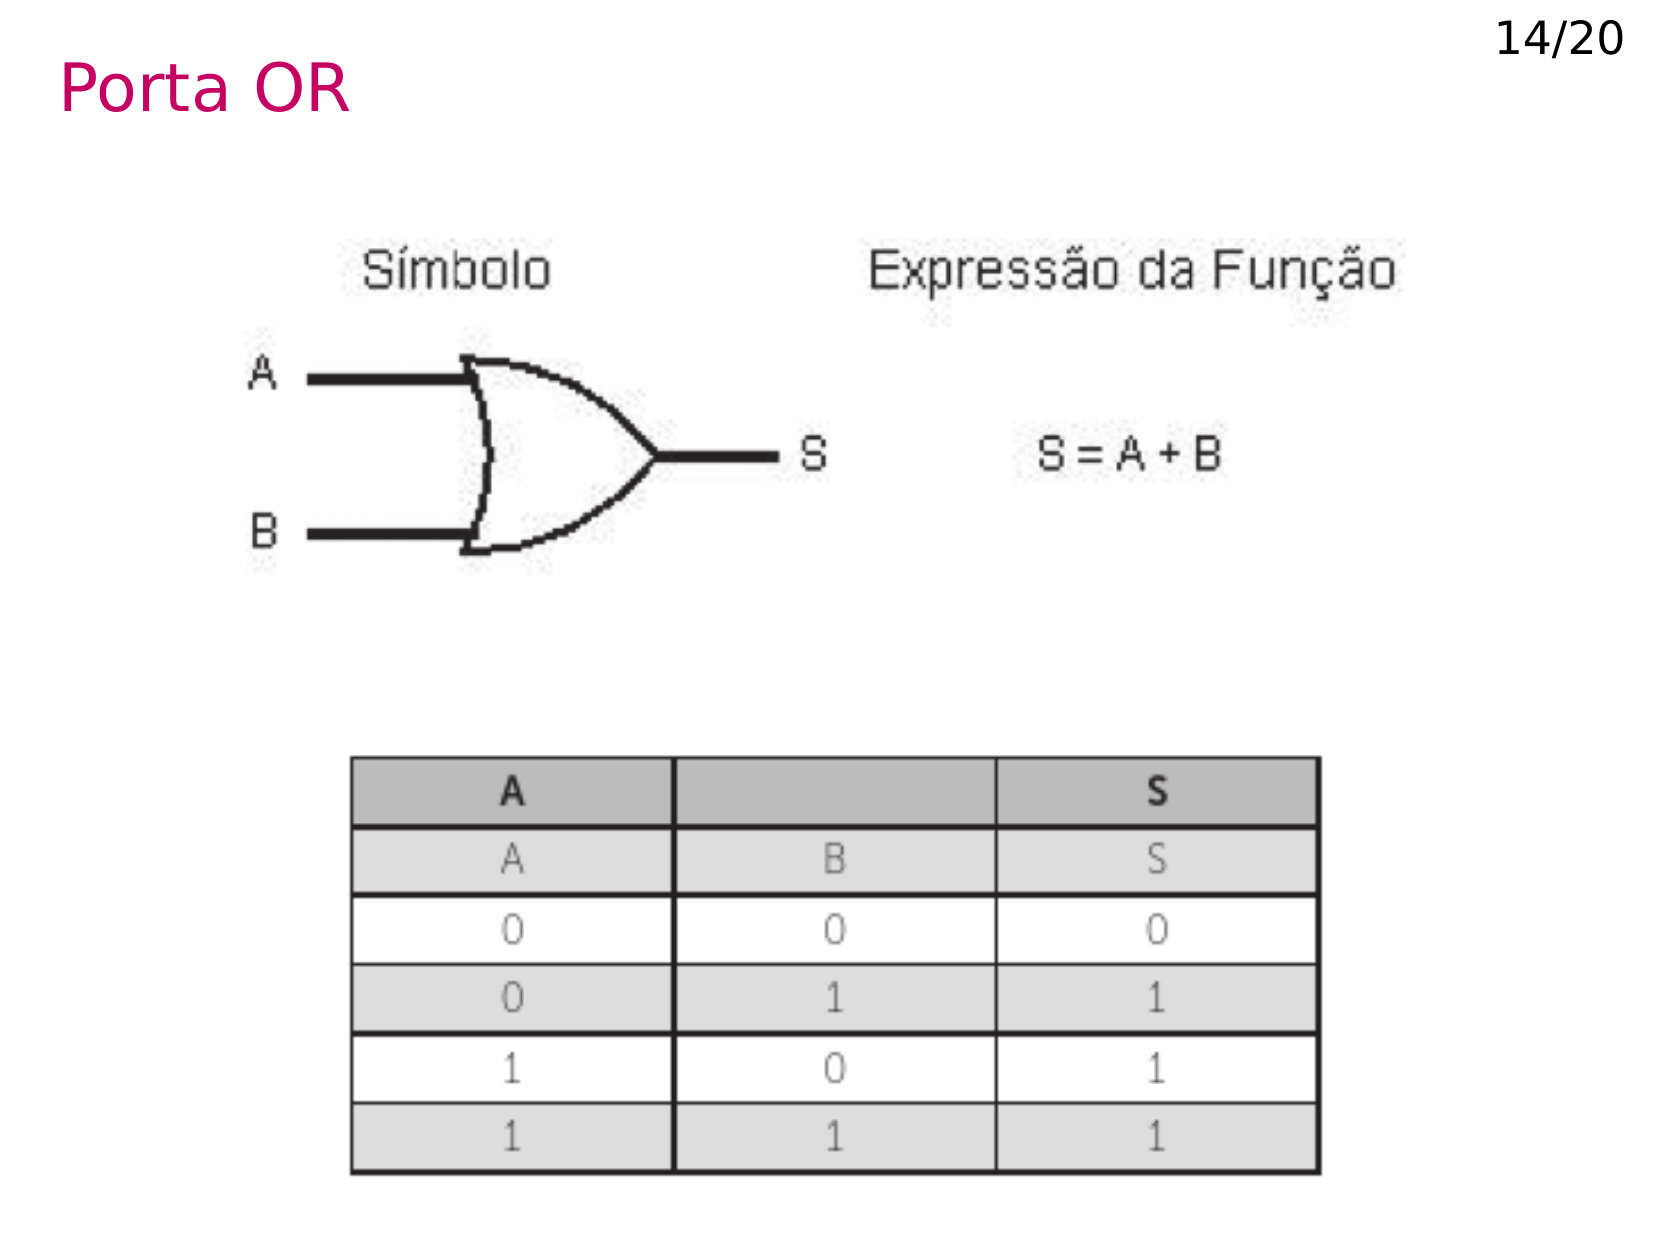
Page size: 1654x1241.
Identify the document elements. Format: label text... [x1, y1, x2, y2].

picture [226, 238, 1406, 579]
title Porta OR [59, 29, 1625, 148]
picture [342, 748, 1335, 1195]
